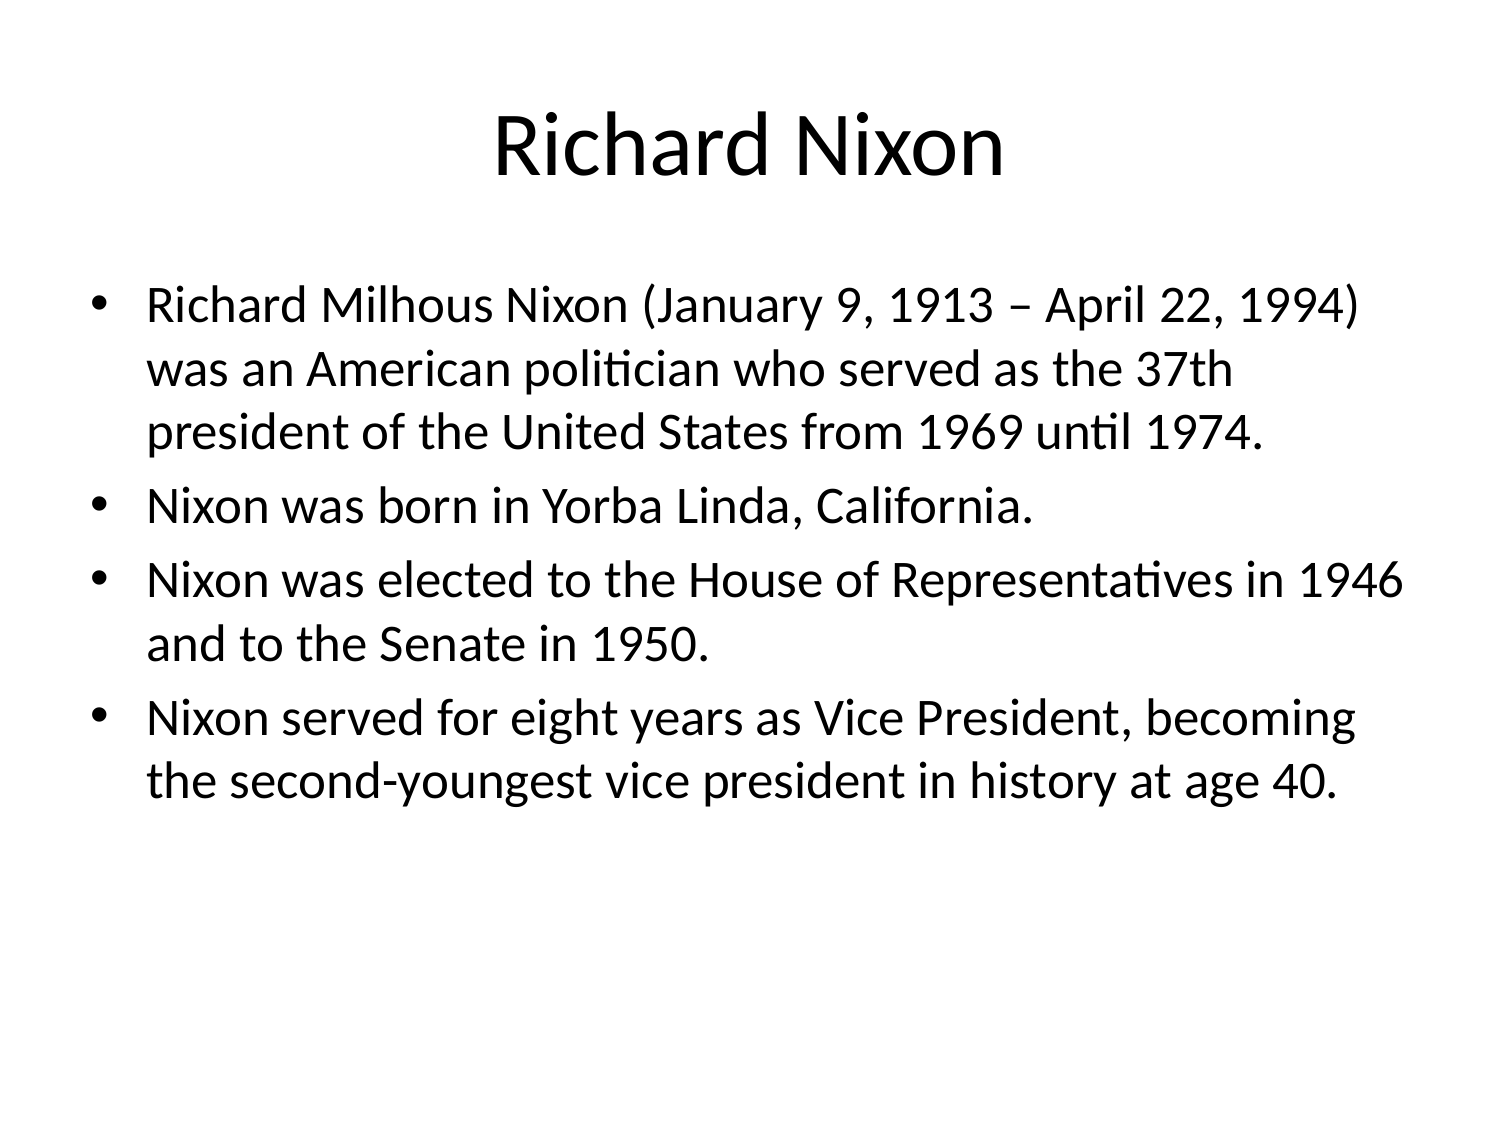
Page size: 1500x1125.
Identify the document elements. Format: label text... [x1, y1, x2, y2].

title Richard Nixon [75, 45, 1425, 233]
list Richard Milhous Nixon (January 9, 1913 – April 22, 1994) was an American politician who served as the 37th president of the United States from 1969 until 1974. Nixon was born in Yorba Linda, California. Nixon was elected to the House of Representatives in 1946 and to the Senate in 1950. Nixon served for eight years as Vice President, becoming the second-youngest vice president in history at age 40. [75, 262, 1425, 1005]
